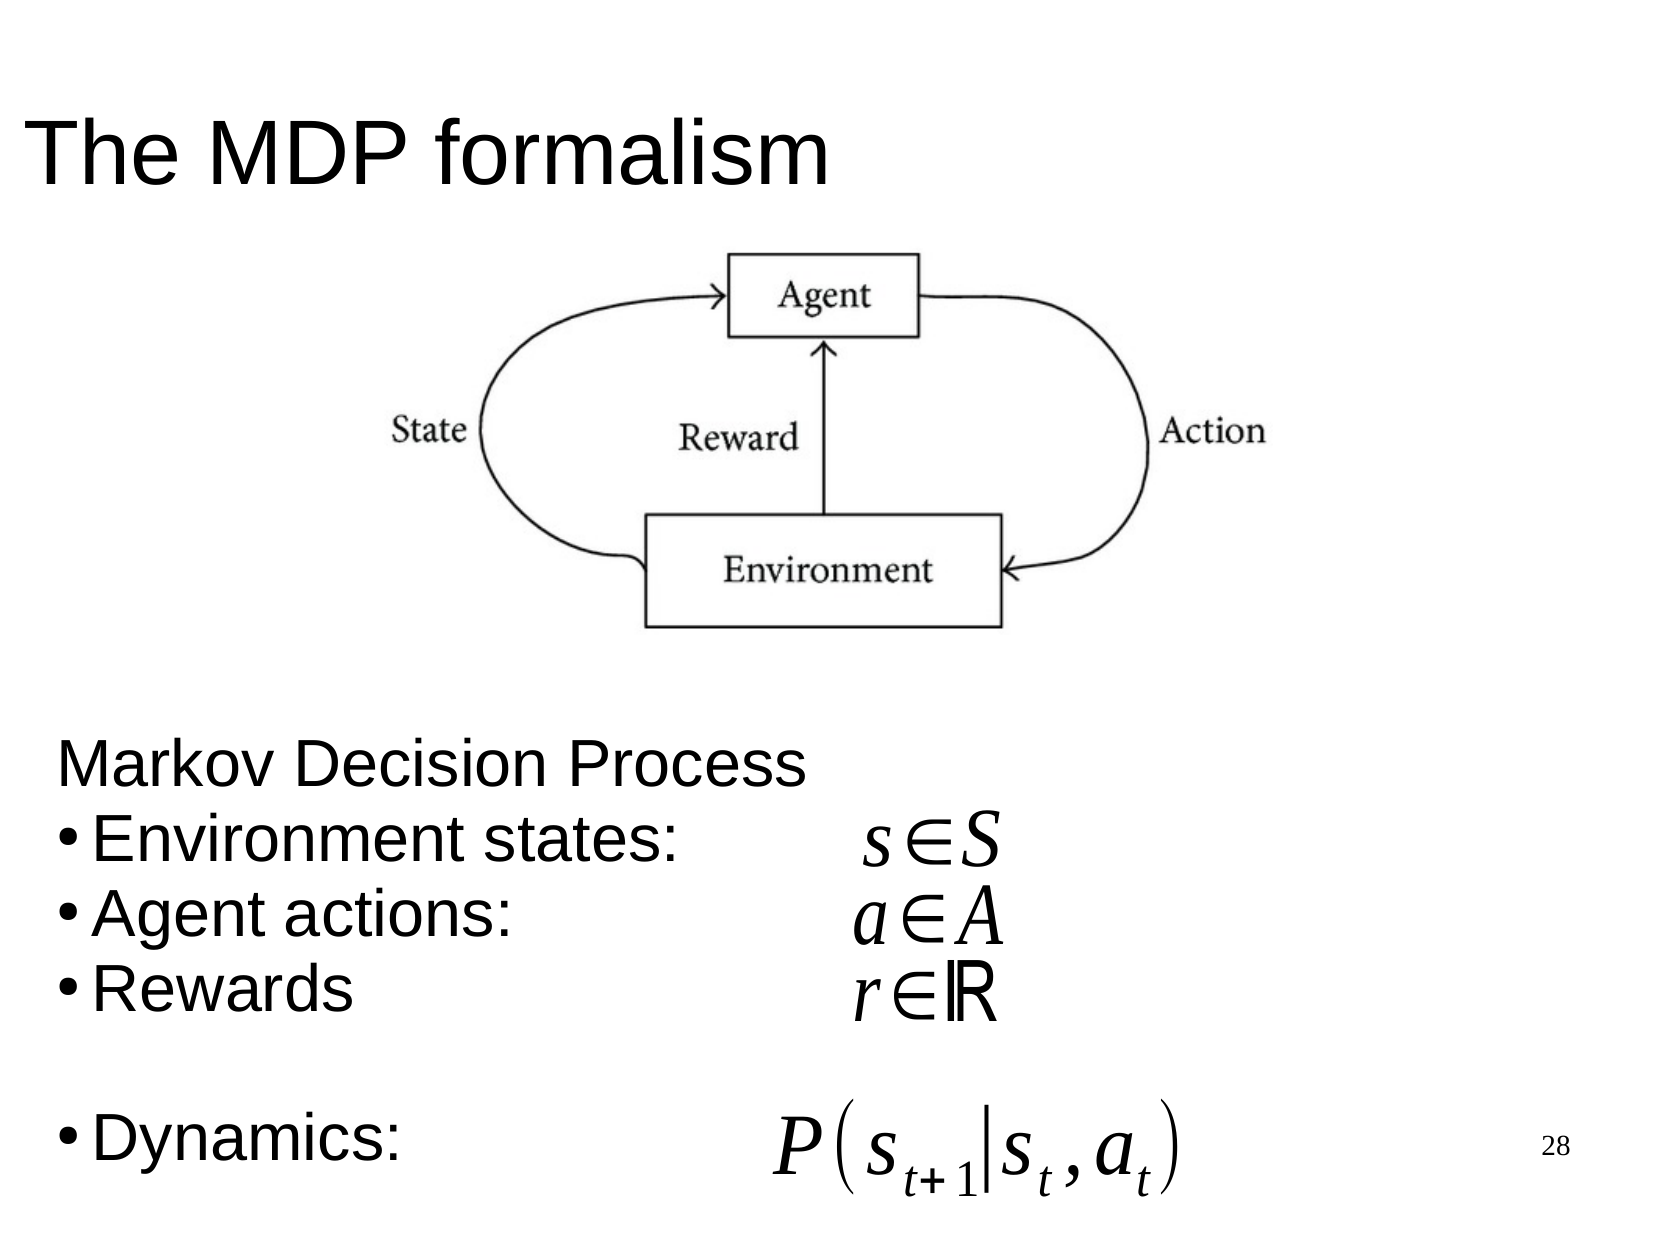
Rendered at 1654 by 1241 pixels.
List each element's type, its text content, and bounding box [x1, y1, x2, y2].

chart [834, 937, 1020, 1048]
text_box Markov Decision Process Environment states: Agent actions: Rewards Dynamics: [20, 651, 1441, 1241]
title The MDP formalism [23, 49, 1512, 257]
picture [360, 222, 1298, 651]
chart [747, 1092, 1207, 1206]
